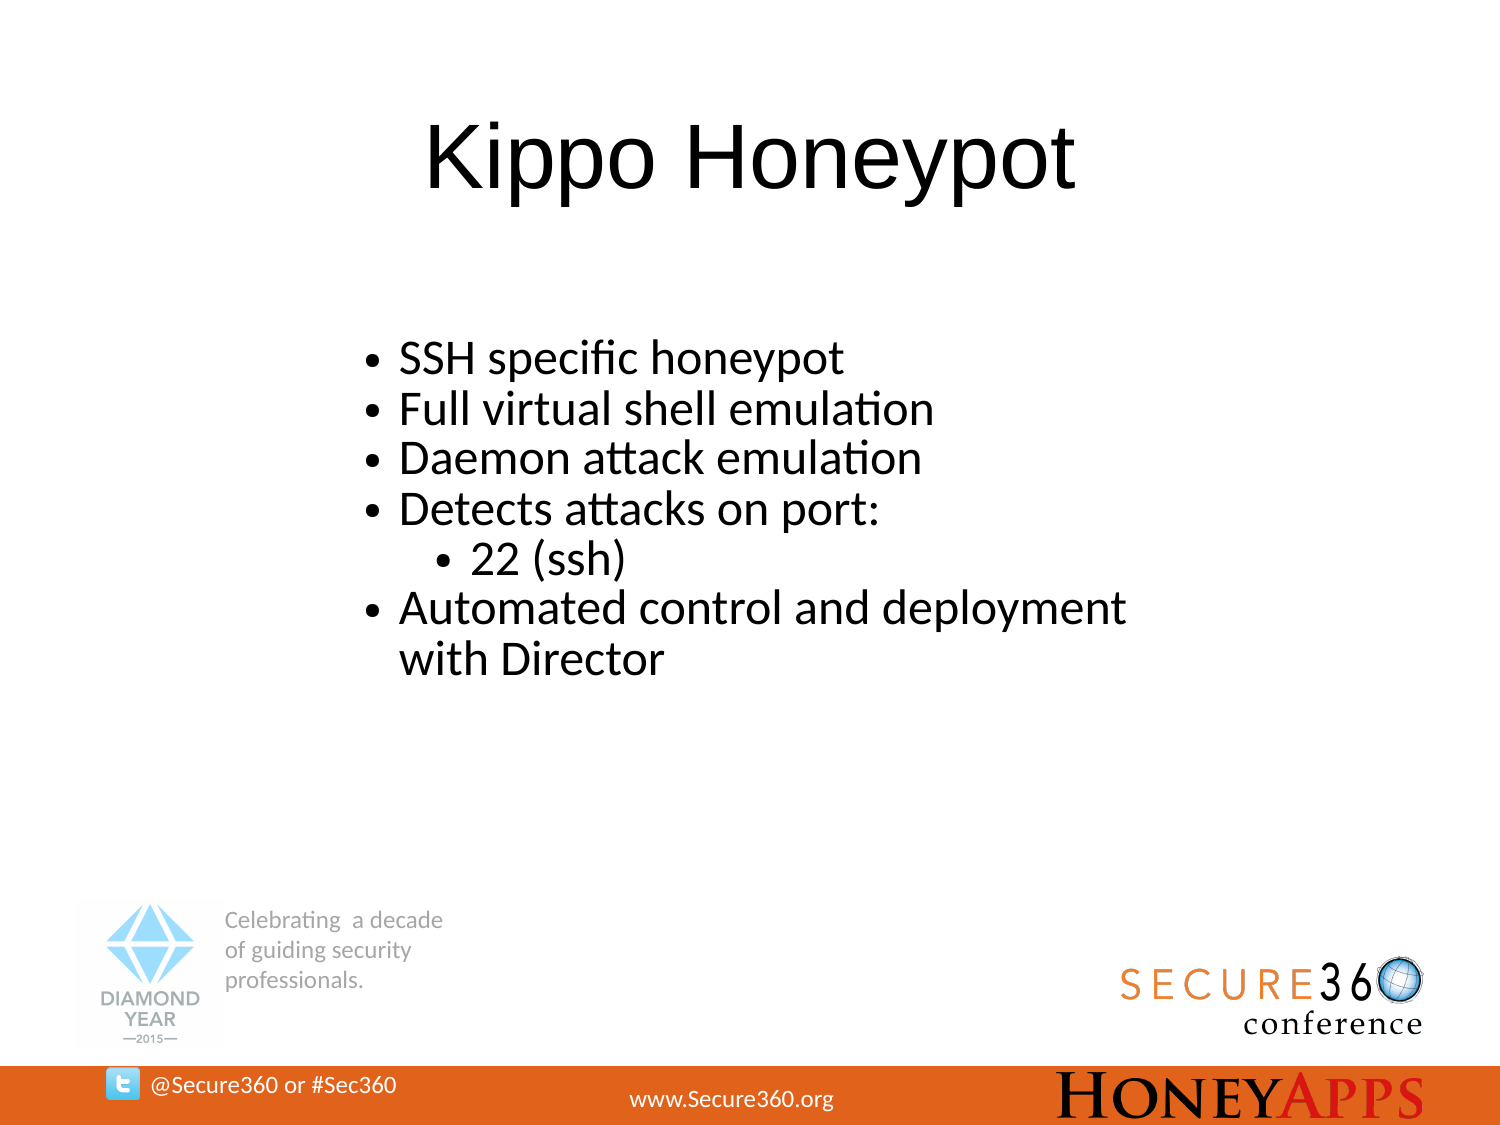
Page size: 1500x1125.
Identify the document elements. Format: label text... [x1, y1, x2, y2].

text_box SSH specific honeypot Full virtual shell emulation Daemon attack emulation Detects attacks on port: 22 (ssh) Automated control and deployment with Director [348, 329, 1152, 772]
title Kippo Honeypot [112, 102, 1388, 210]
picture [106, 1067, 140, 1100]
picture [1004, 956, 1486, 1125]
picture [75, 899, 224, 1048]
